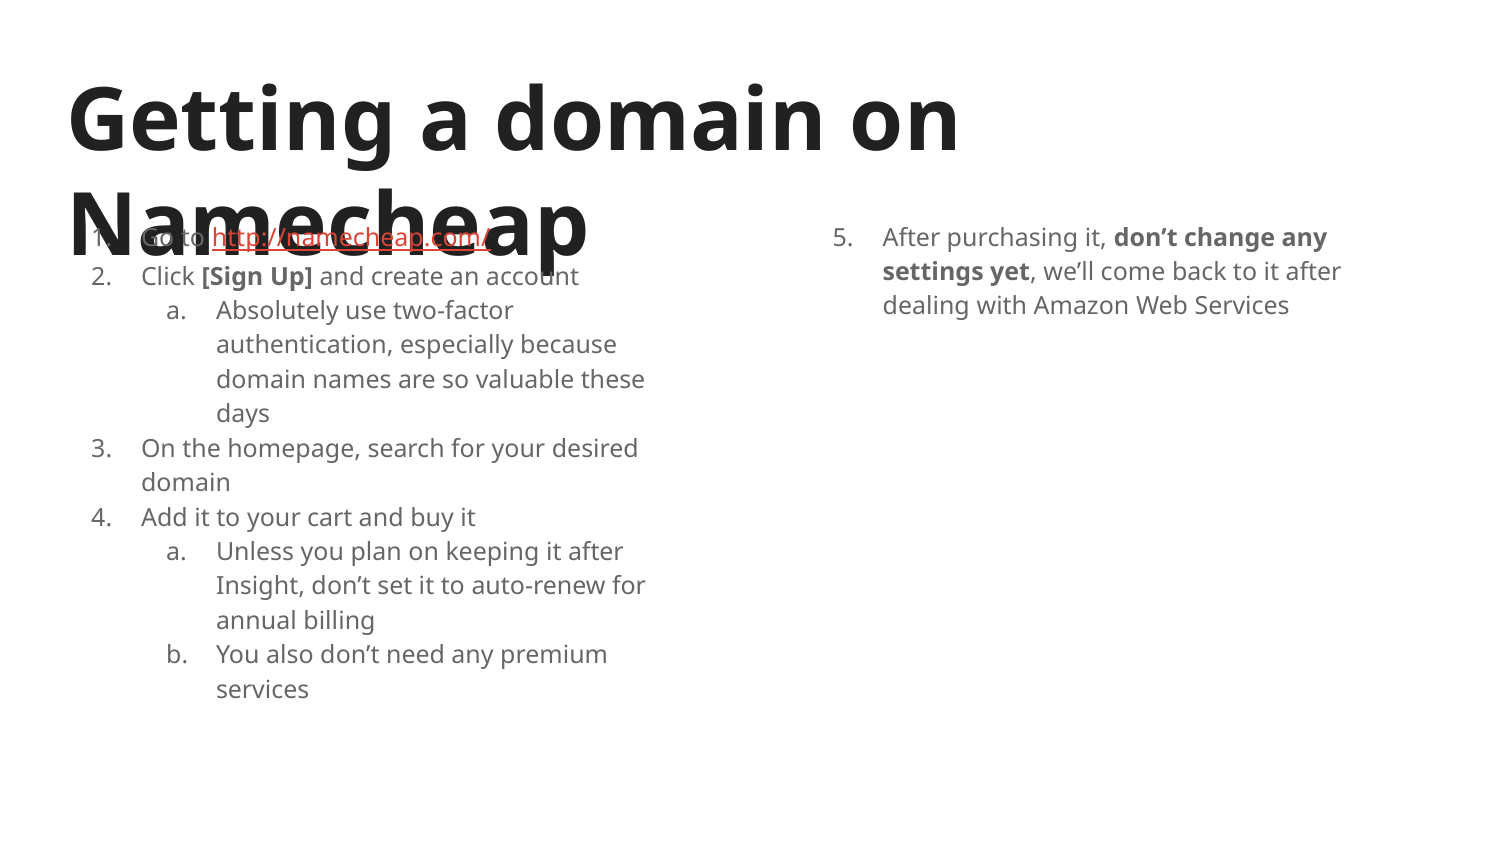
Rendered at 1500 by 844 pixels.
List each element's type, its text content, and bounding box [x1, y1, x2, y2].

list After purchasing it, don’t change any settings yet, we’ll come back to it after dealing with Amazon Web Services [792, 201, 1449, 750]
title Getting a domain on Namecheap [51, 48, 1449, 180]
list Go to http://namecheap.com/ Click [Sign Up] and create an account Absolutely use two-factor authentication, especially because domain names are so valuable these days On the homepage, search for your desired domain Add it to your cart and buy it Unless you plan on keeping it after Insight, don’t set it to auto-renew for annual billing You also don’t need any premium services [51, 201, 708, 750]
